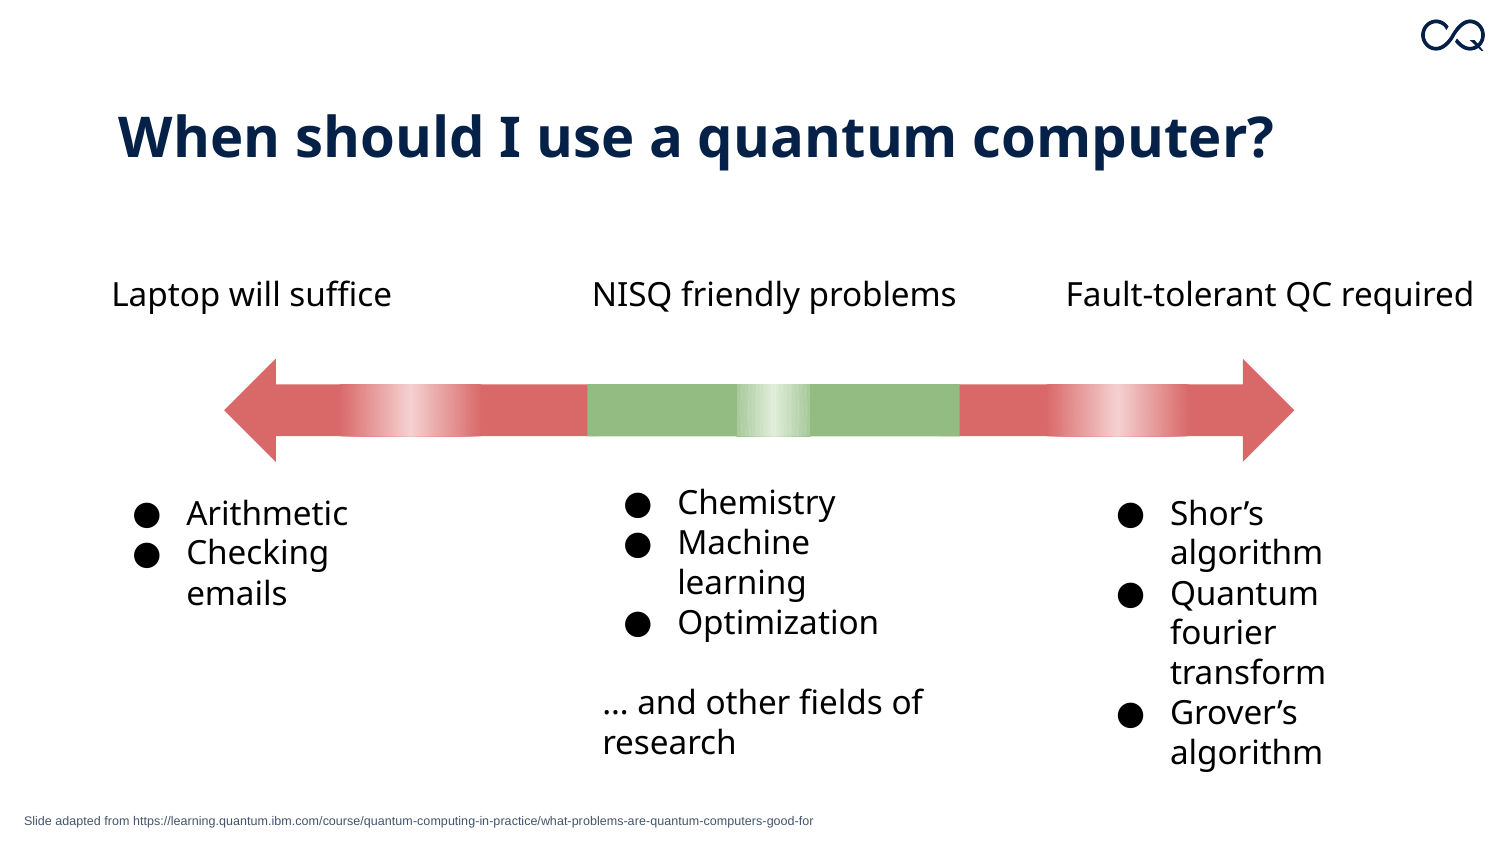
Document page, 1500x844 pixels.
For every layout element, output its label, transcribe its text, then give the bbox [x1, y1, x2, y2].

text_box Chemistry Machine learning Optimization … and other fields of research [587, 466, 941, 685]
text_box NISQ friendly problems [576, 257, 986, 298]
text_box Shor’s algorithm Quantum fourier transform Grover’s algorithm [1080, 476, 1434, 642]
text_box [224, 358, 1295, 462]
text_box Arithmetic Checking emails [96, 476, 391, 602]
text_box Fault-tolerant QC required [1050, 257, 1500, 328]
text_box When should I use a quantum computer? [103, 86, 1343, 190]
text_box Slide adapted from https://learning.quantum.ibm.com/course/quantum-computing-in-practice/what-problems-are-quantum-computers-good-for [9, 797, 890, 838]
text_box Laptop will suffice [96, 257, 436, 328]
picture [1421, 19, 1485, 51]
